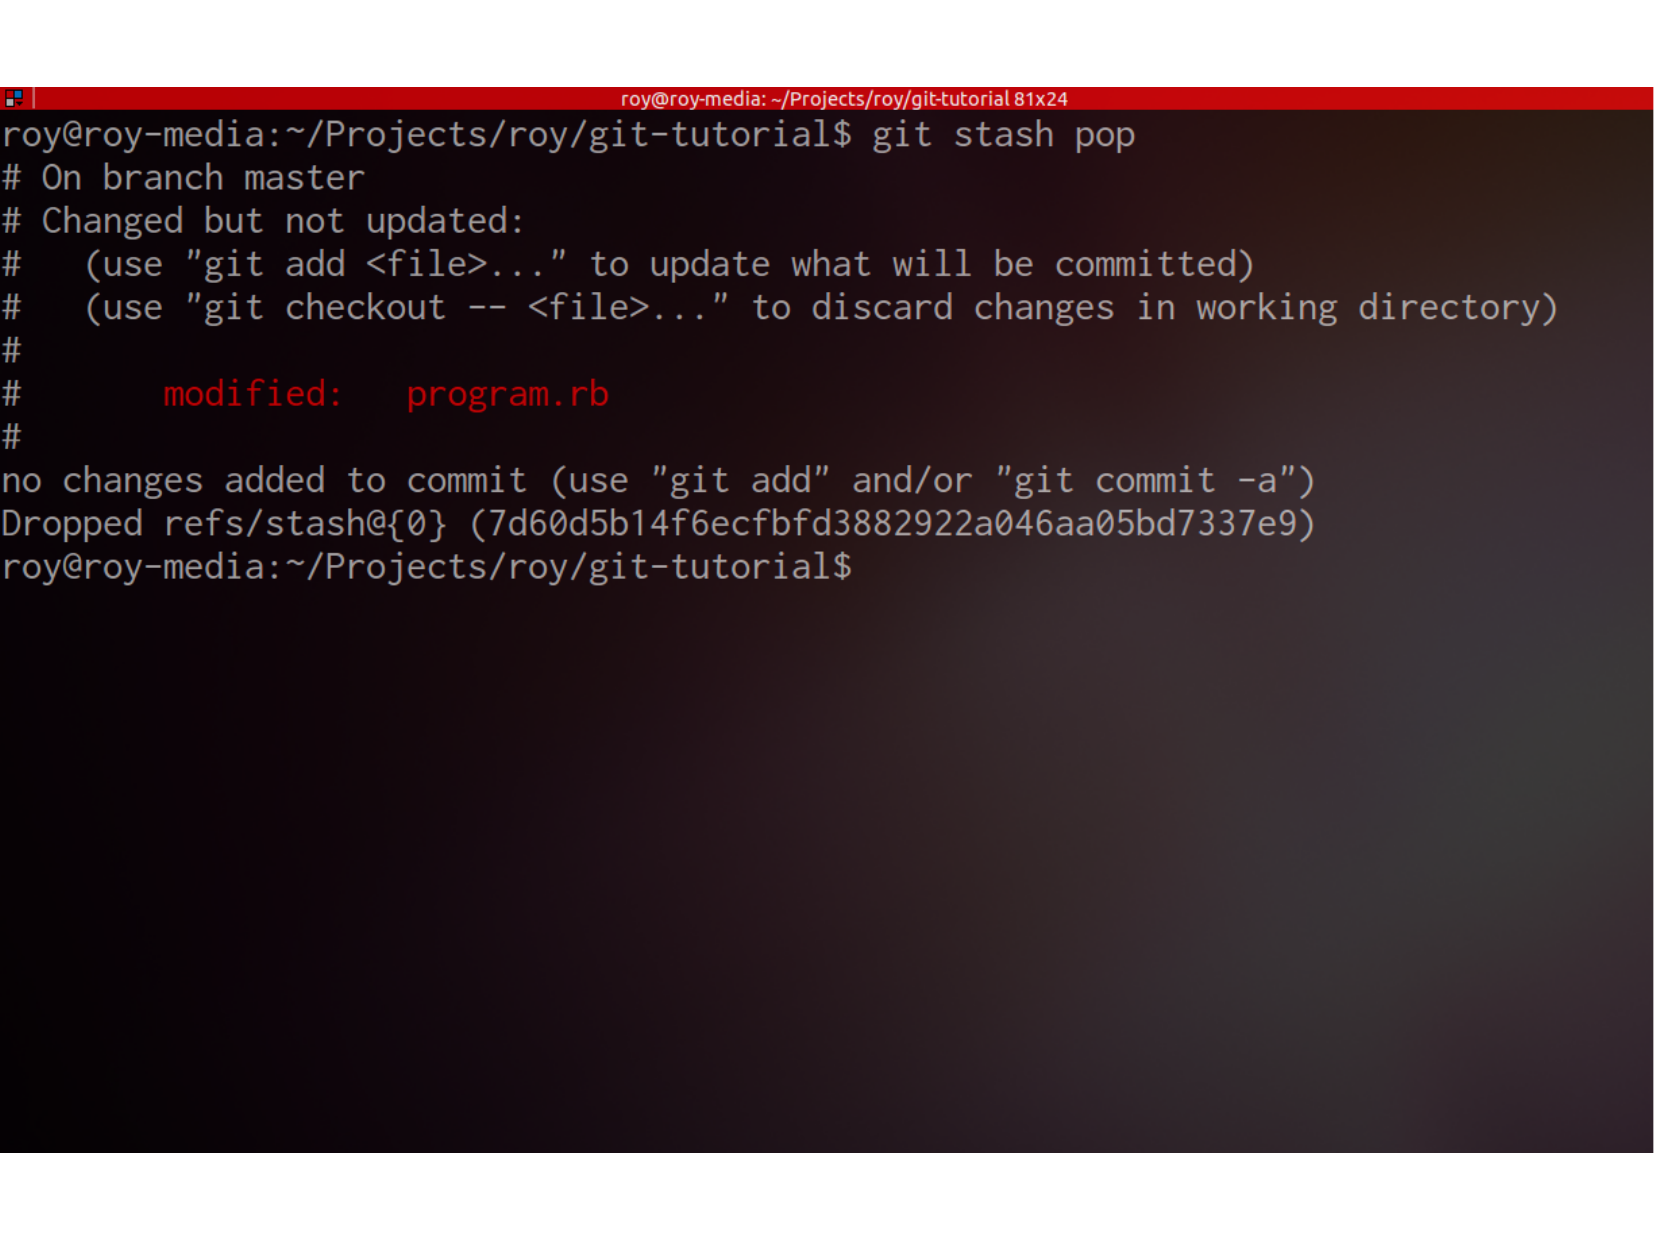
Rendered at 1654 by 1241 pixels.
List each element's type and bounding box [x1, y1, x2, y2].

picture [0, 87, 1654, 1153]
